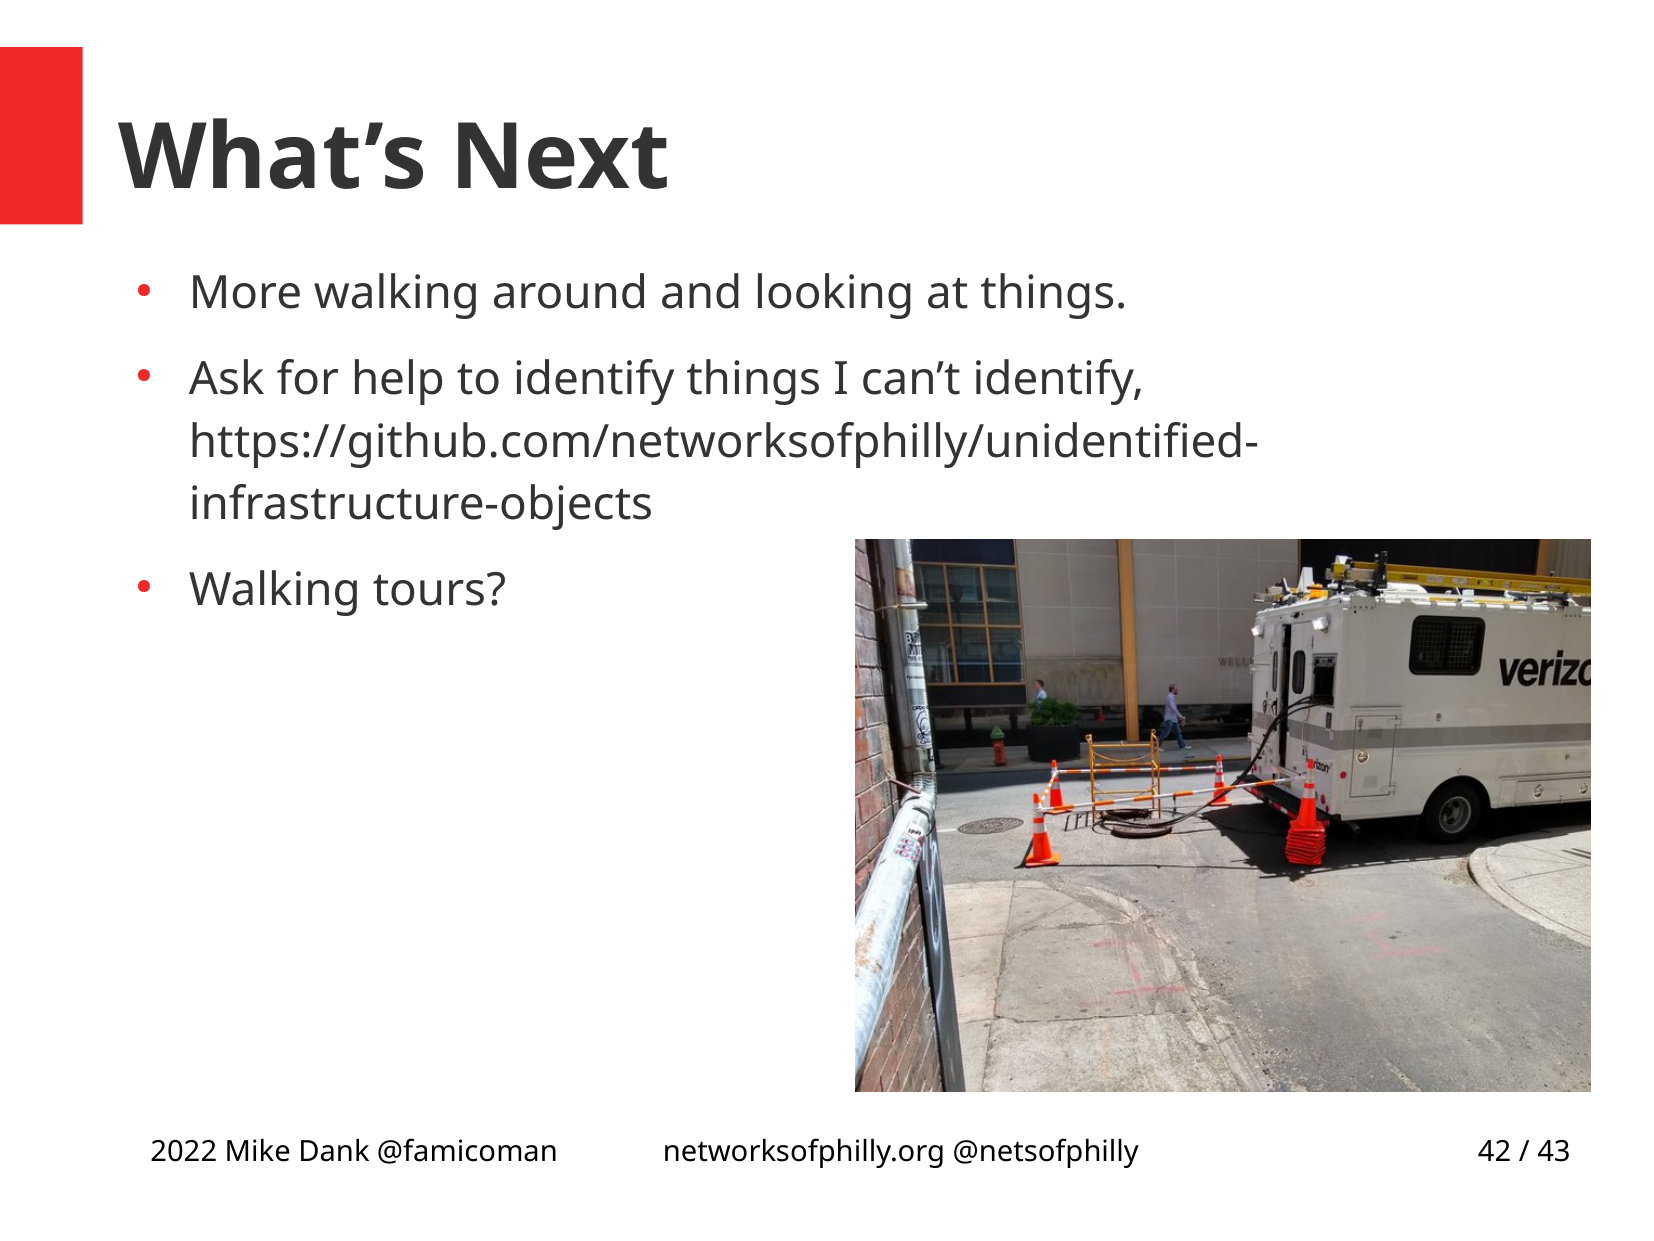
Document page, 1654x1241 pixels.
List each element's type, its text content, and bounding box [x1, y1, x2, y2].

title What’s Next [118, 49, 1571, 257]
list More walking around and looking at things. Ask for help to identify things I can’t identify, https://github.com/networksofphilly/unidentified-infrastructure-objects Walking tours? [118, 259, 1536, 980]
picture [855, 539, 1591, 1092]
